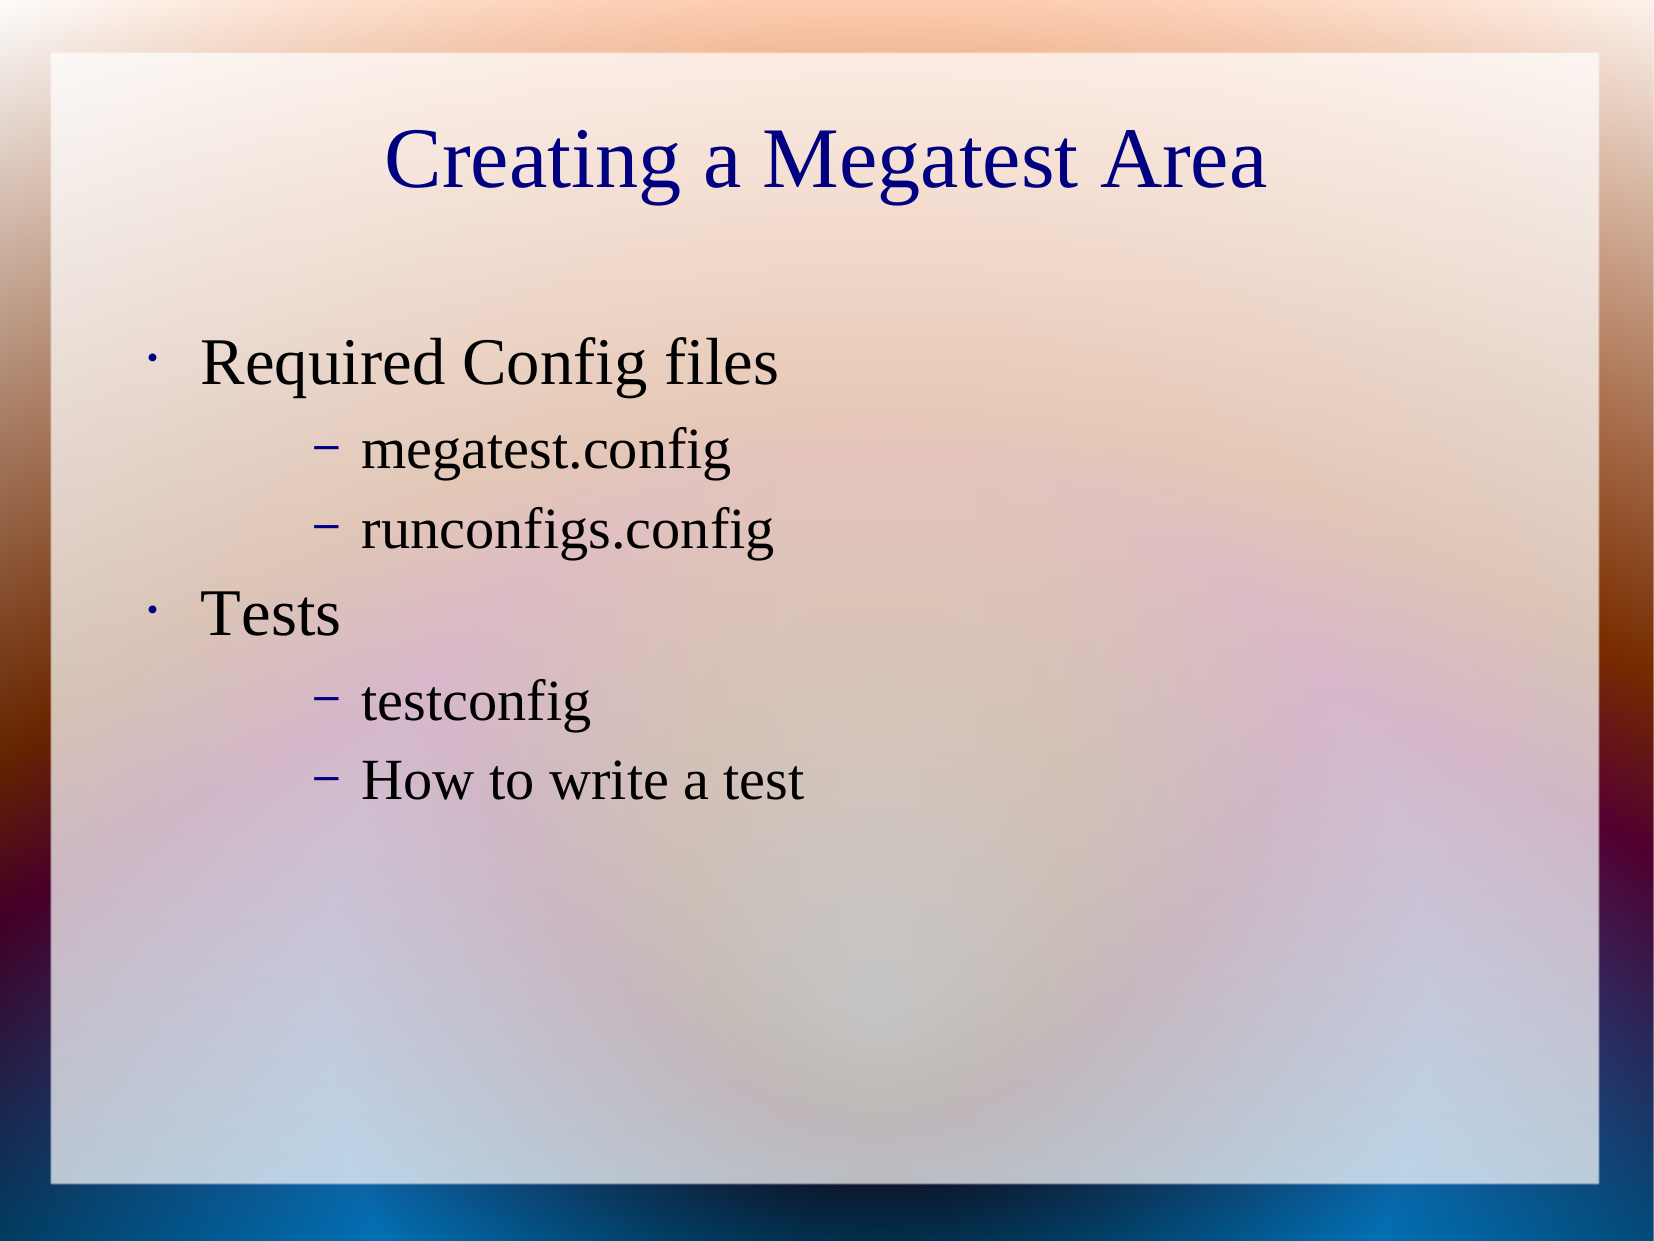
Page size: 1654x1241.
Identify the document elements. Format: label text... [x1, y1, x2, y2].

picture [0, 0, 1654, 1241]
title Creating a Megatest Area [82, 55, 1571, 263]
list Required Config files megatest.config runconfigs.config Tests testconfig How to write a test [129, 324, 1489, 1030]
